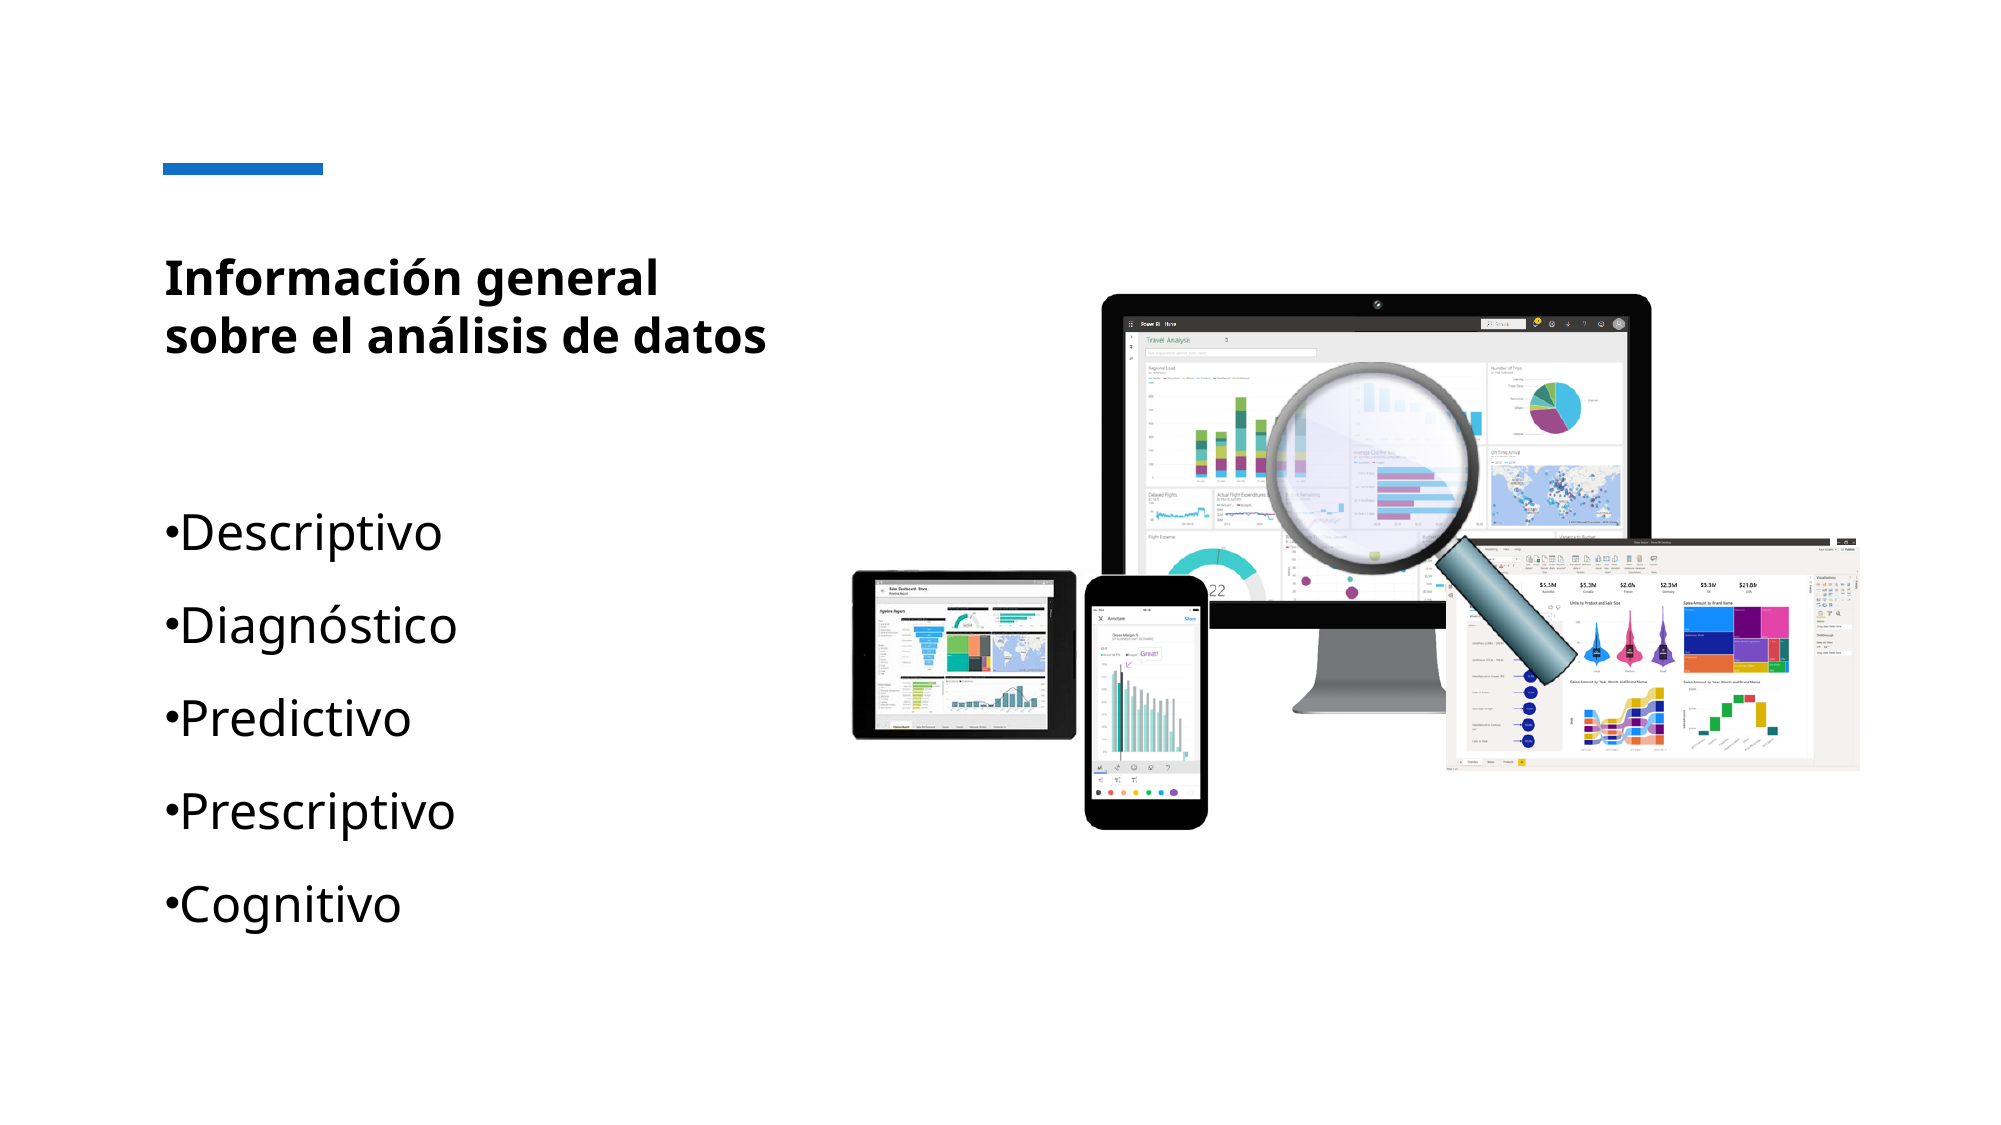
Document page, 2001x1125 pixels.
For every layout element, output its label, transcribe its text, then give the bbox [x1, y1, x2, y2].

picture [850, 291, 1863, 832]
list Descriptivo Diagnóstico Predictivo Prescriptivo Cognitivo [149, 481, 783, 963]
title Información general sobre el análisis de datos [149, 239, 783, 481]
